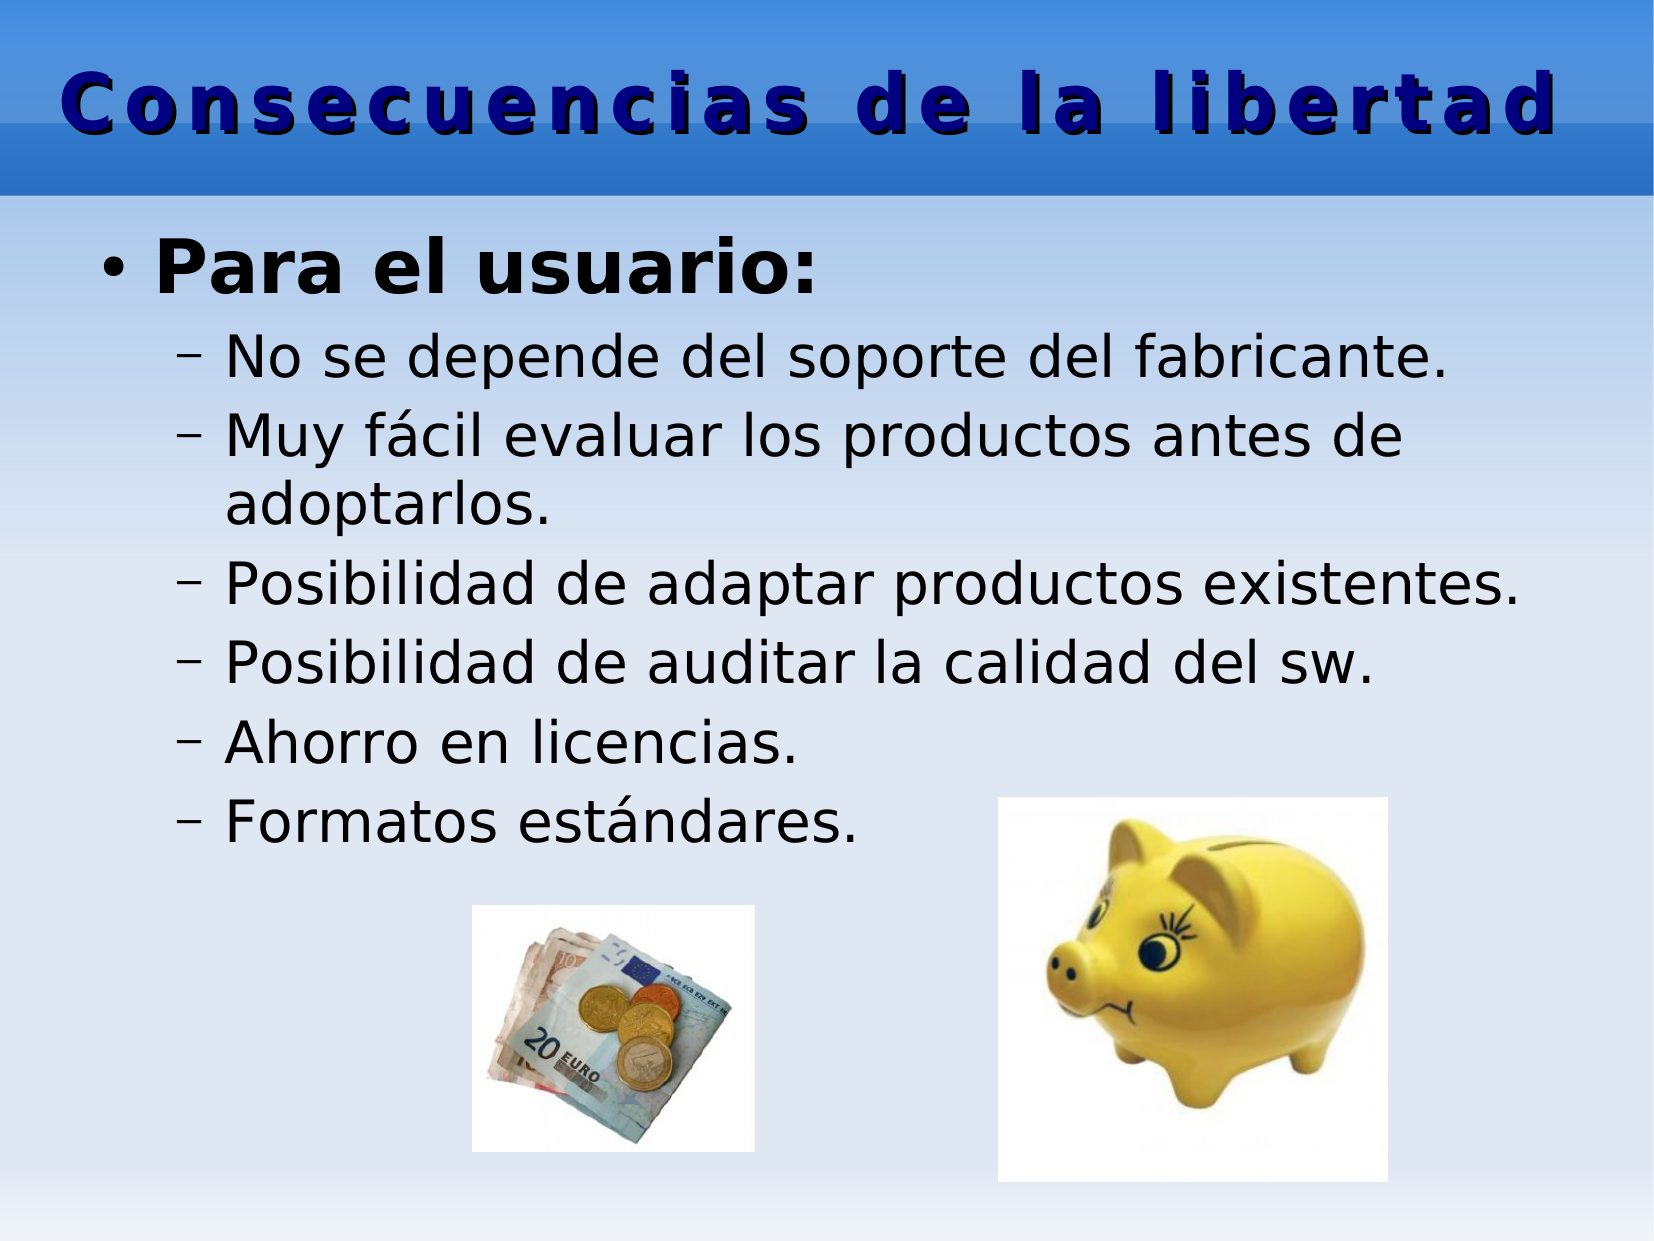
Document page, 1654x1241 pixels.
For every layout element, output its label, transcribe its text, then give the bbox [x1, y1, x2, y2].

picture [0, 0, 1654, 1241]
title Consecuencias de la libertad [59, 36, 1654, 171]
list Para el usuario: No se depende del soporte del fabricante. Muy fácil evaluar los productos antes de adoptarlos. Posibilidad de adaptar productos existentes. Posibilidad de auditar la calidad del sw. Ahorro en licencias. Formatos estándares. [82, 224, 1625, 1083]
